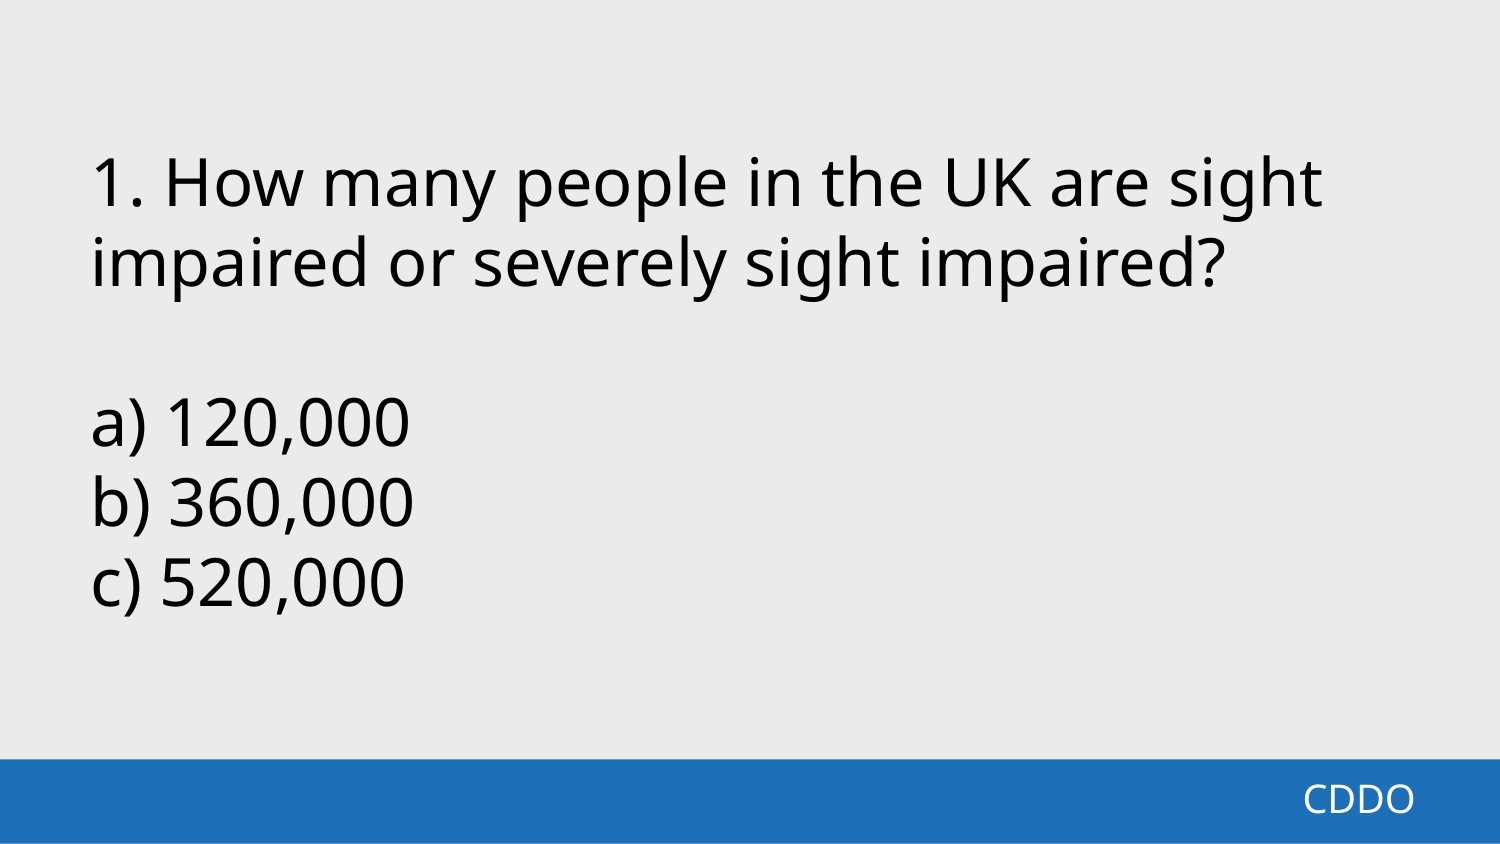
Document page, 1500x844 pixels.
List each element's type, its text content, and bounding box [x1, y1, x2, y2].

text_box 1. How many people in the UK are sight impaired or severely sight impaired? a) 120,000 b) 360,000 c) 520,000 [87, 0, 1416, 760]
